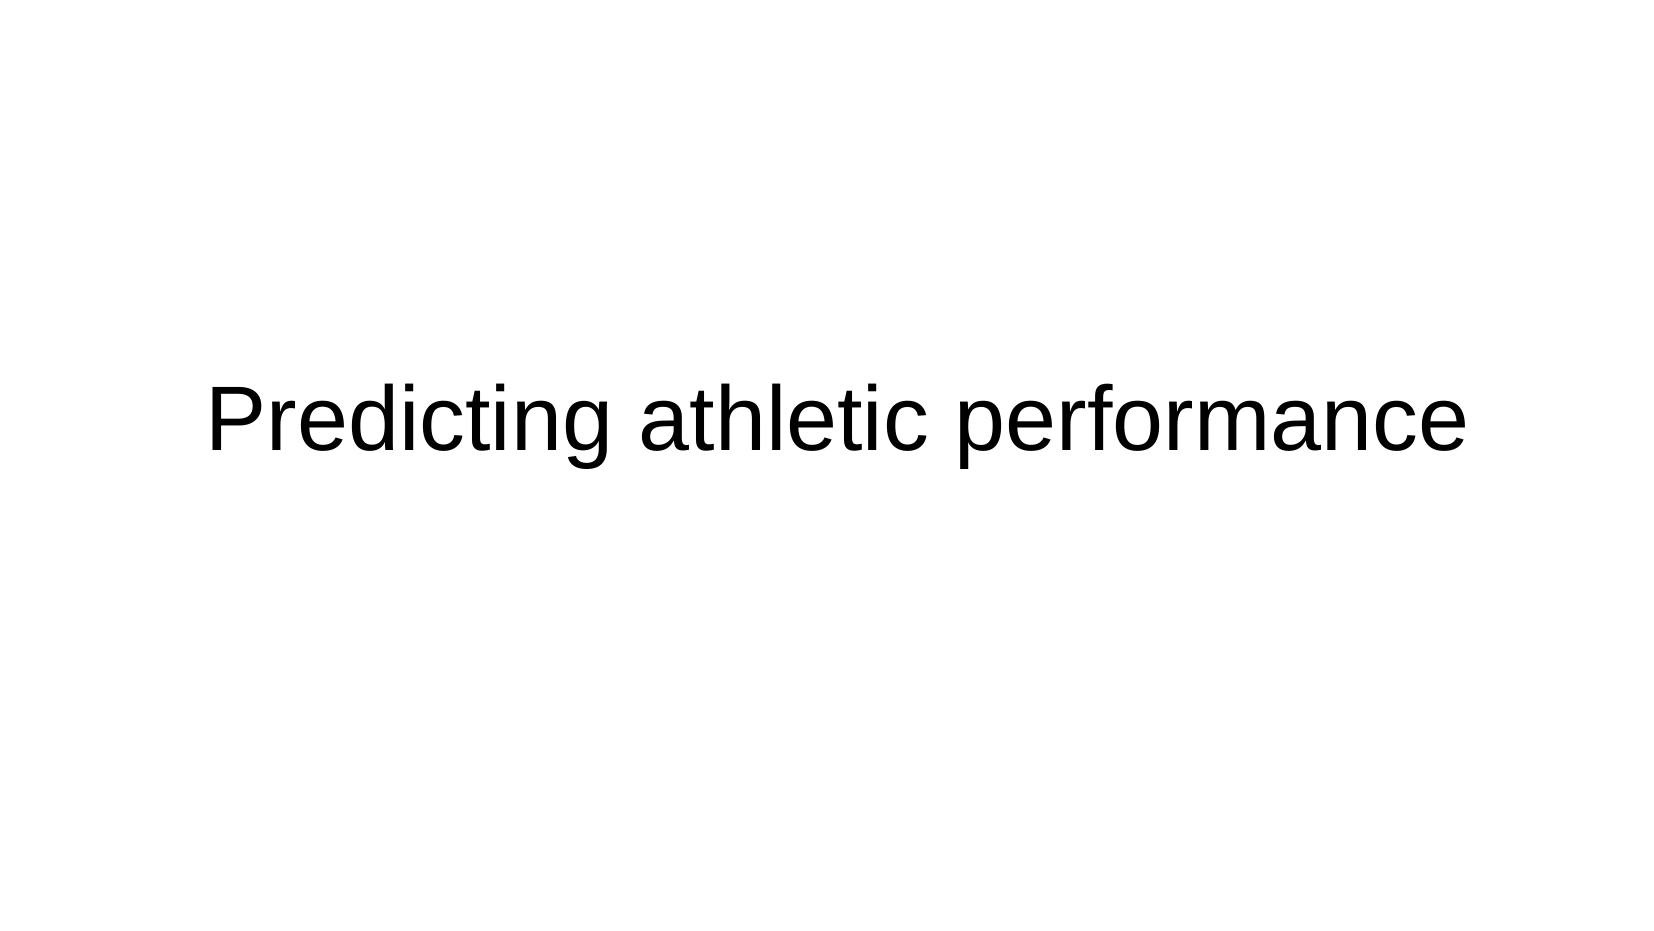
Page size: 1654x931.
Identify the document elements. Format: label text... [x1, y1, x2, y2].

title Predicting athletic performance [94, 340, 1583, 497]
